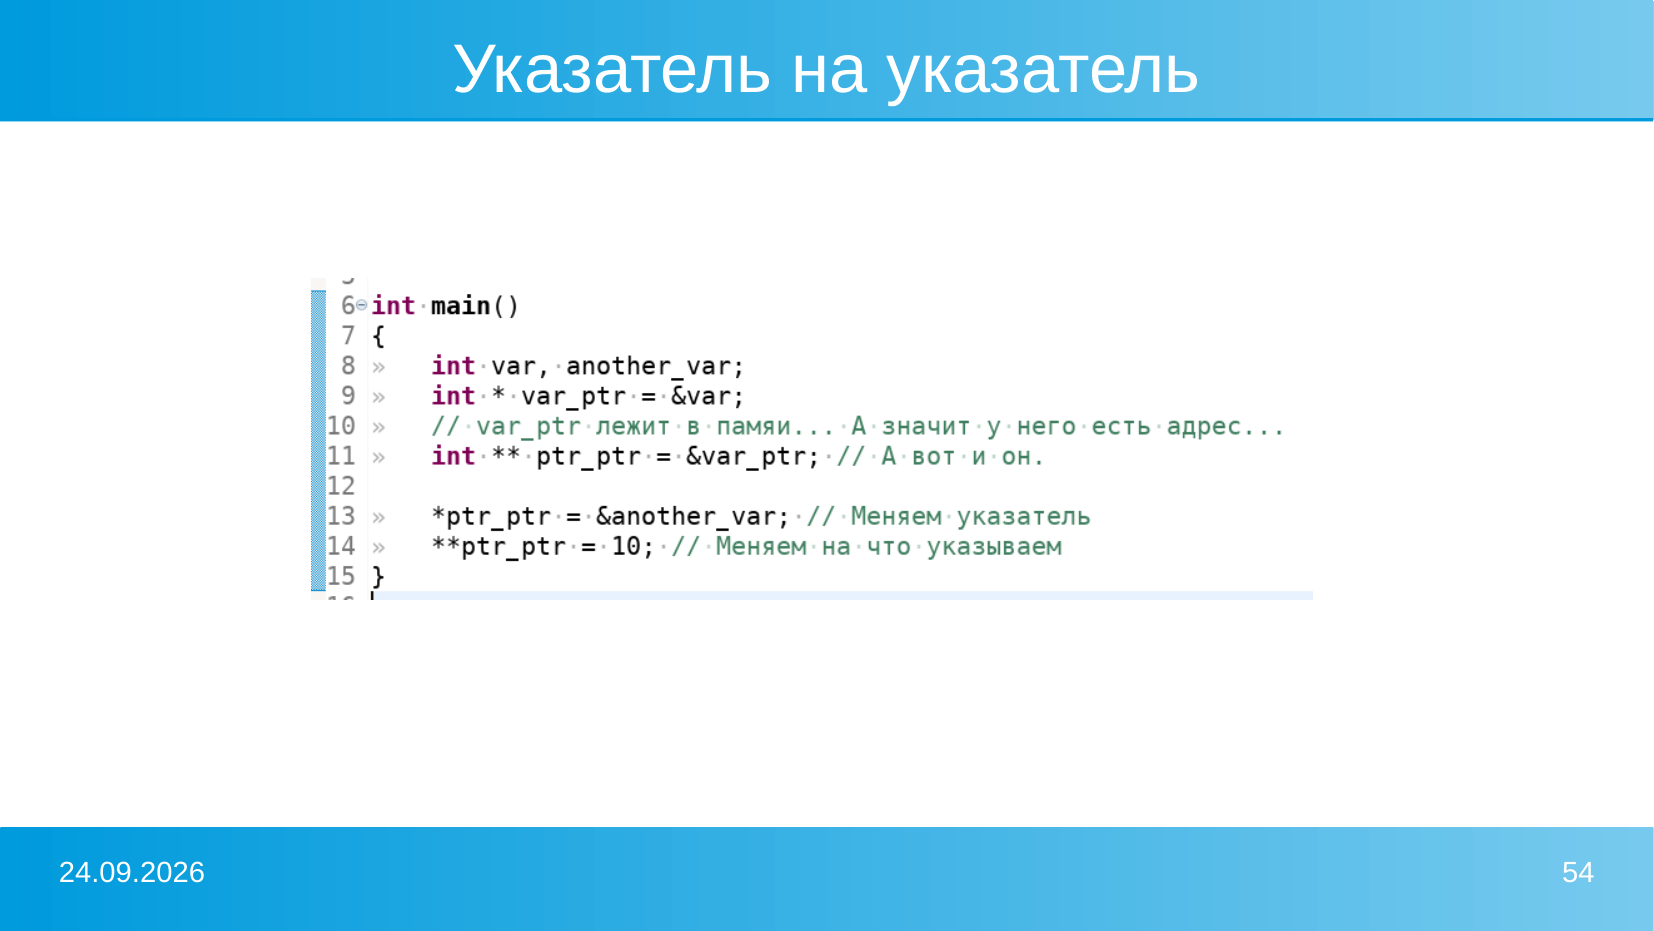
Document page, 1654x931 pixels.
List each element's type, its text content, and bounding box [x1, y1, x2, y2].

picture [311, 278, 1313, 601]
title Указатель на указатель [59, 29, 1595, 108]
